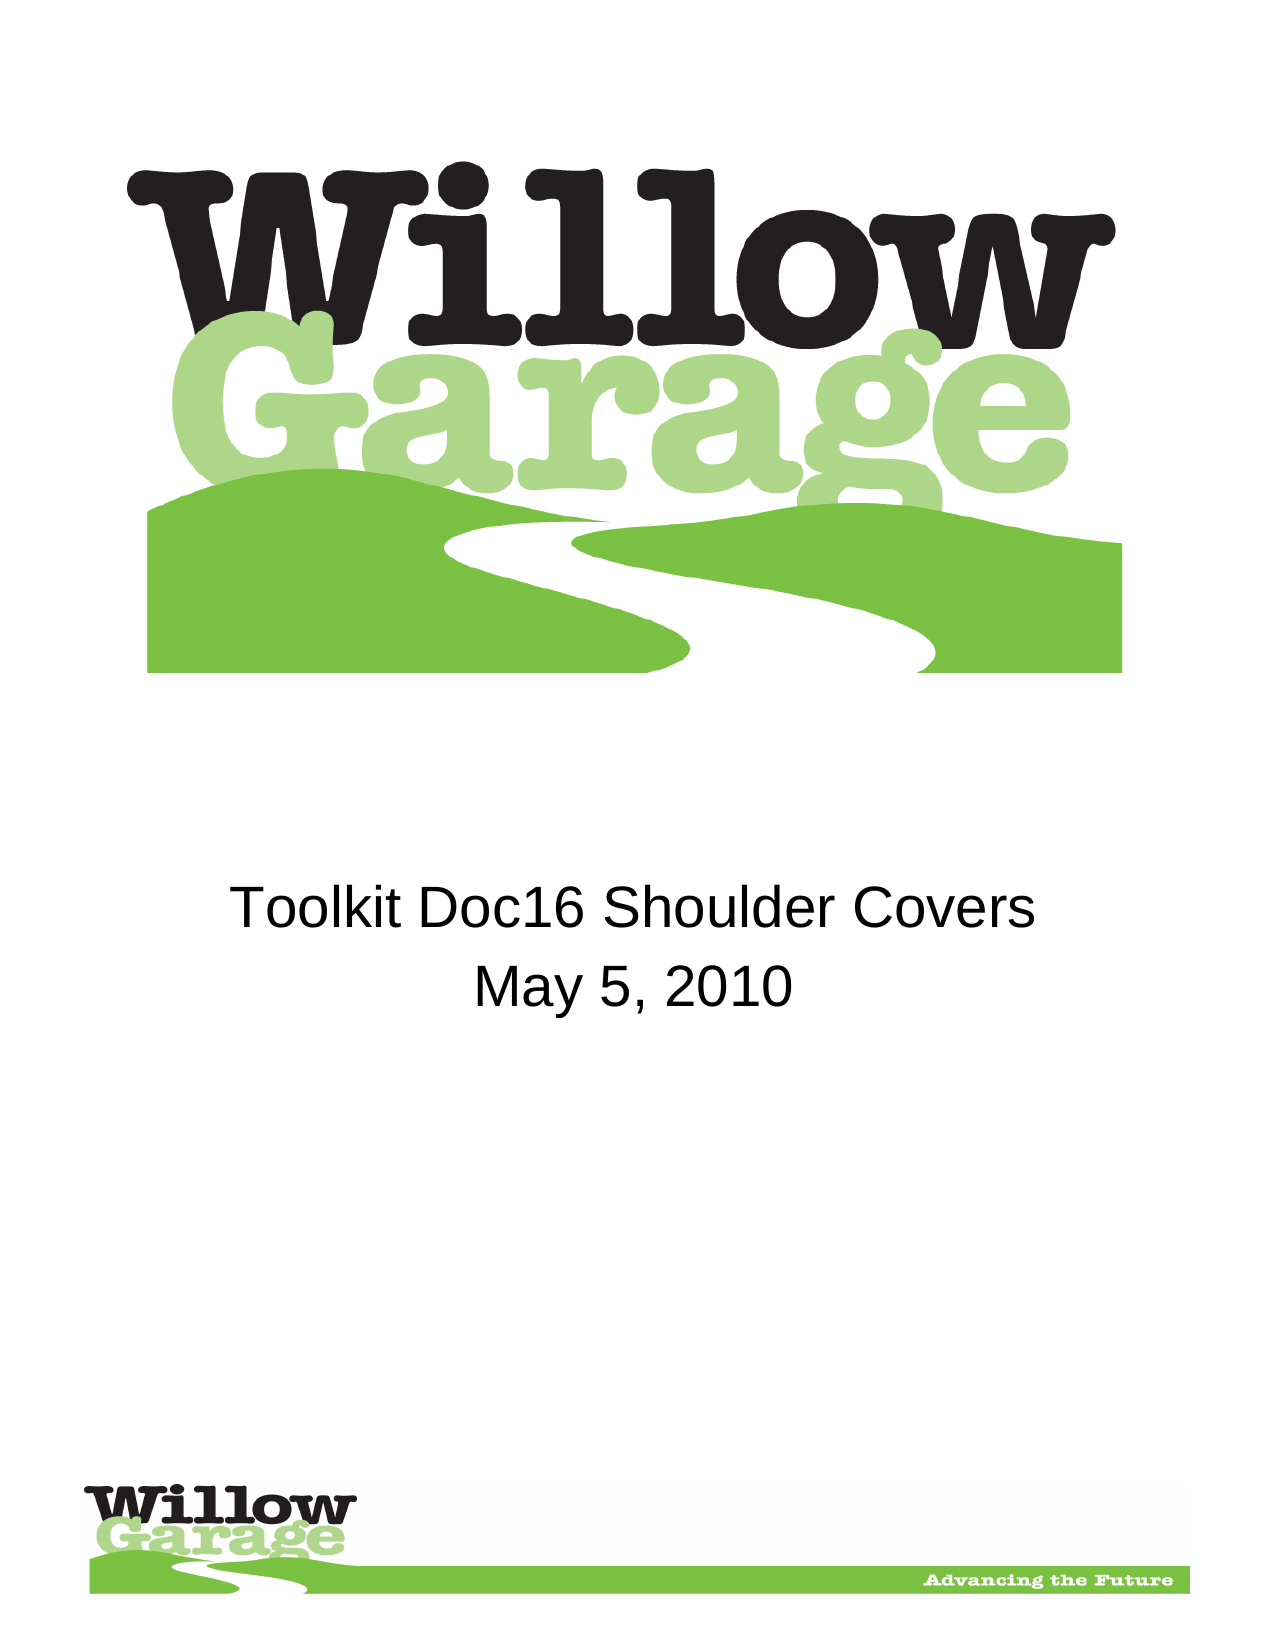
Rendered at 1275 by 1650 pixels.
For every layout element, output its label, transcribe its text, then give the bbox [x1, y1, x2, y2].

picture [84, 1484, 1190, 1594]
picture [42, 42, 1233, 784]
list Toolkit Doc16 Shoulder Covers May 5, 2010 [42, 866, 1233, 1197]
